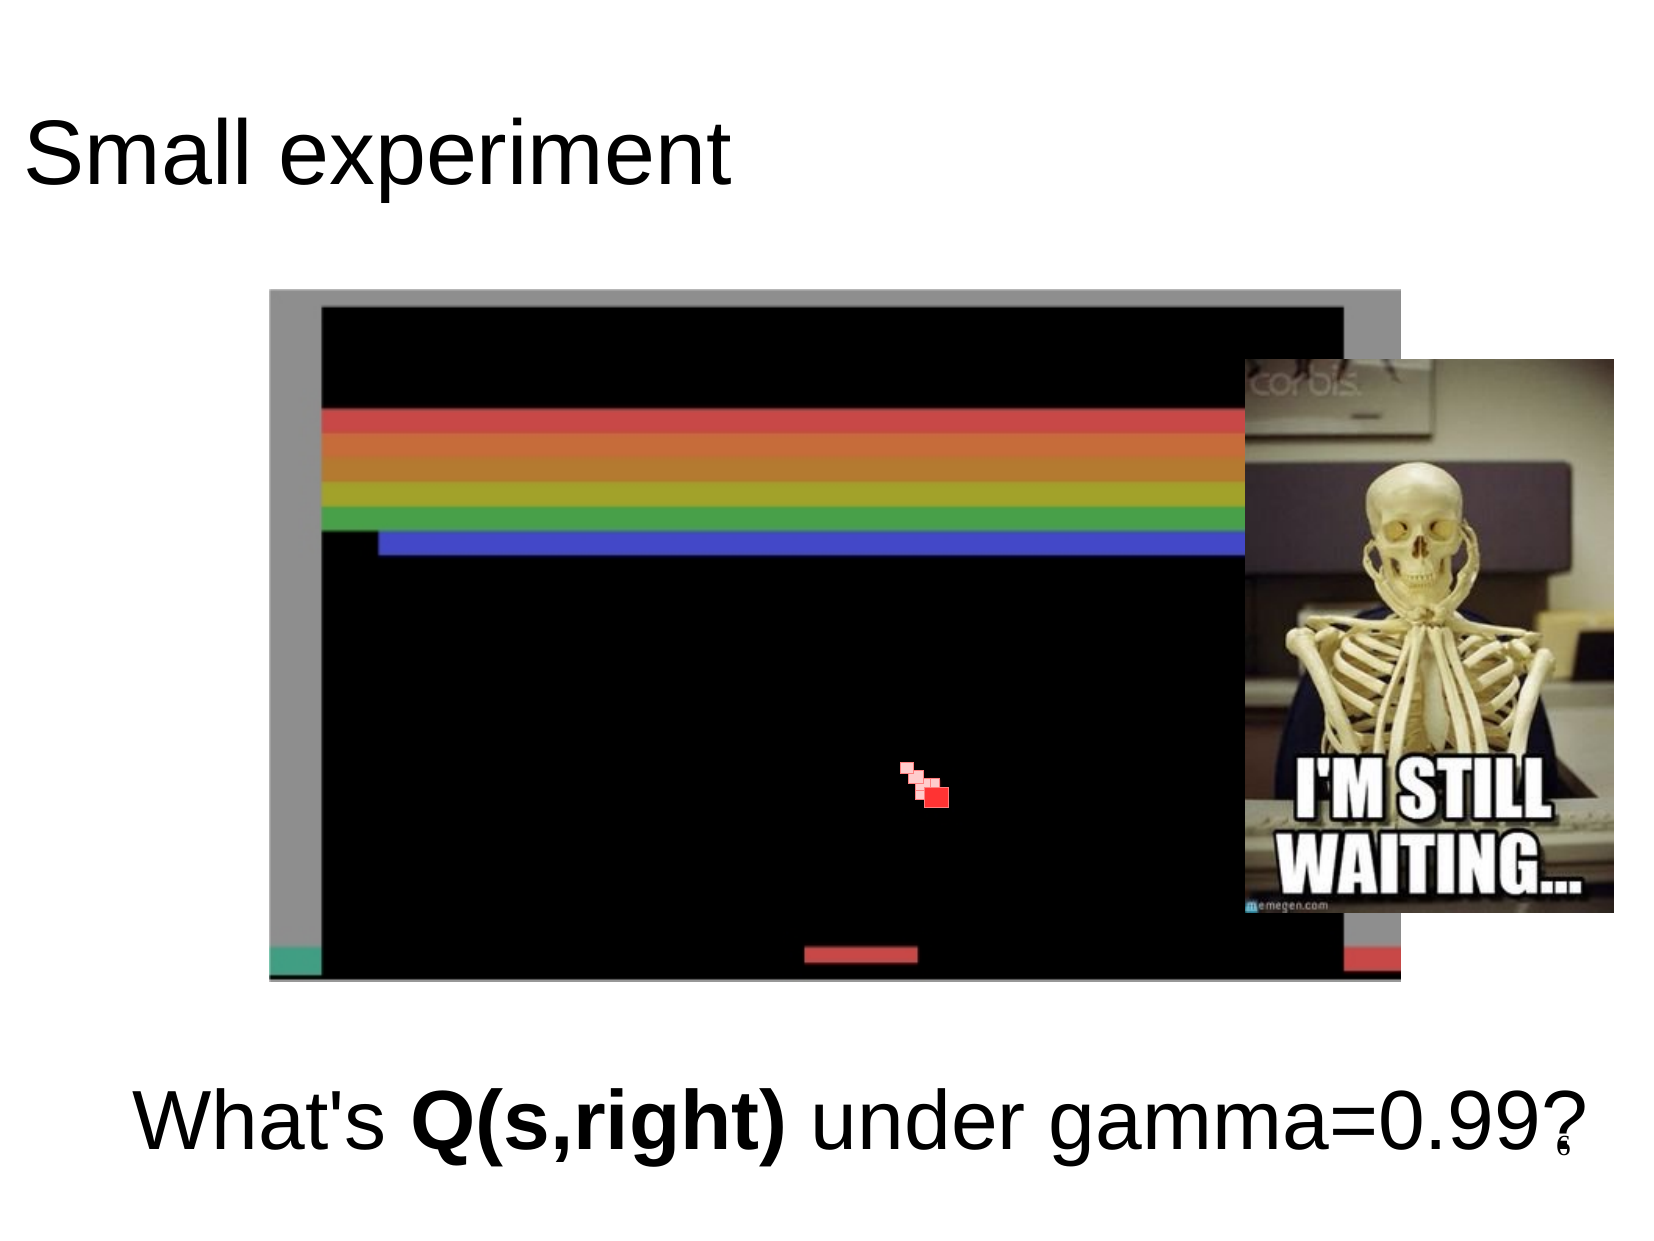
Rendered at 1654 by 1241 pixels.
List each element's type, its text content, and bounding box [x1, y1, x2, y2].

list What's Q(s,right) under gamma=0.99? [73, 1074, 1603, 1235]
picture [269, 289, 1614, 982]
text_box [900, 762, 949, 808]
title Small experiment [23, 49, 1512, 257]
